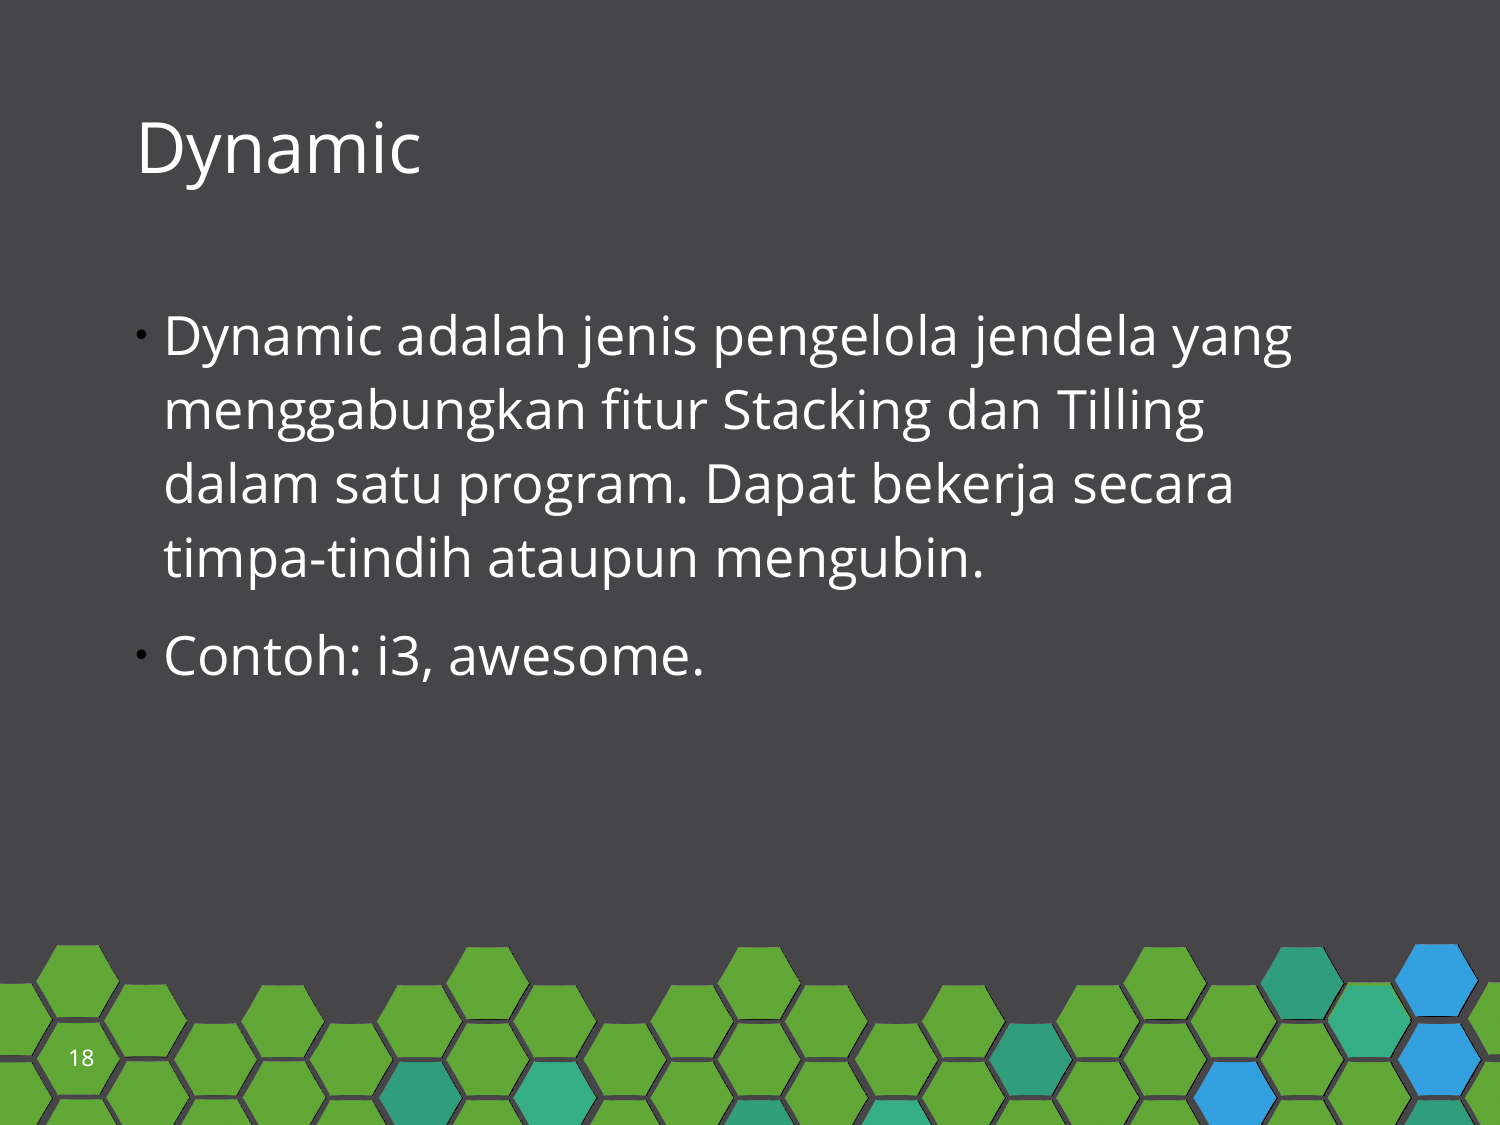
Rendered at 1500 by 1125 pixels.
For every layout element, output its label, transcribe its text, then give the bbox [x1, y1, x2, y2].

list Dynamic adalah jenis pengelola jendela yang menggabungkan fitur Stacking dan Tilling dalam satu program. Dapat bekerja secara timpa-tindih ataupun mengubin. Contoh: i3, awesome. [135, 297, 1372, 951]
title Dynamic [135, 65, 1372, 228]
picture [0, 944, 1500, 1125]
